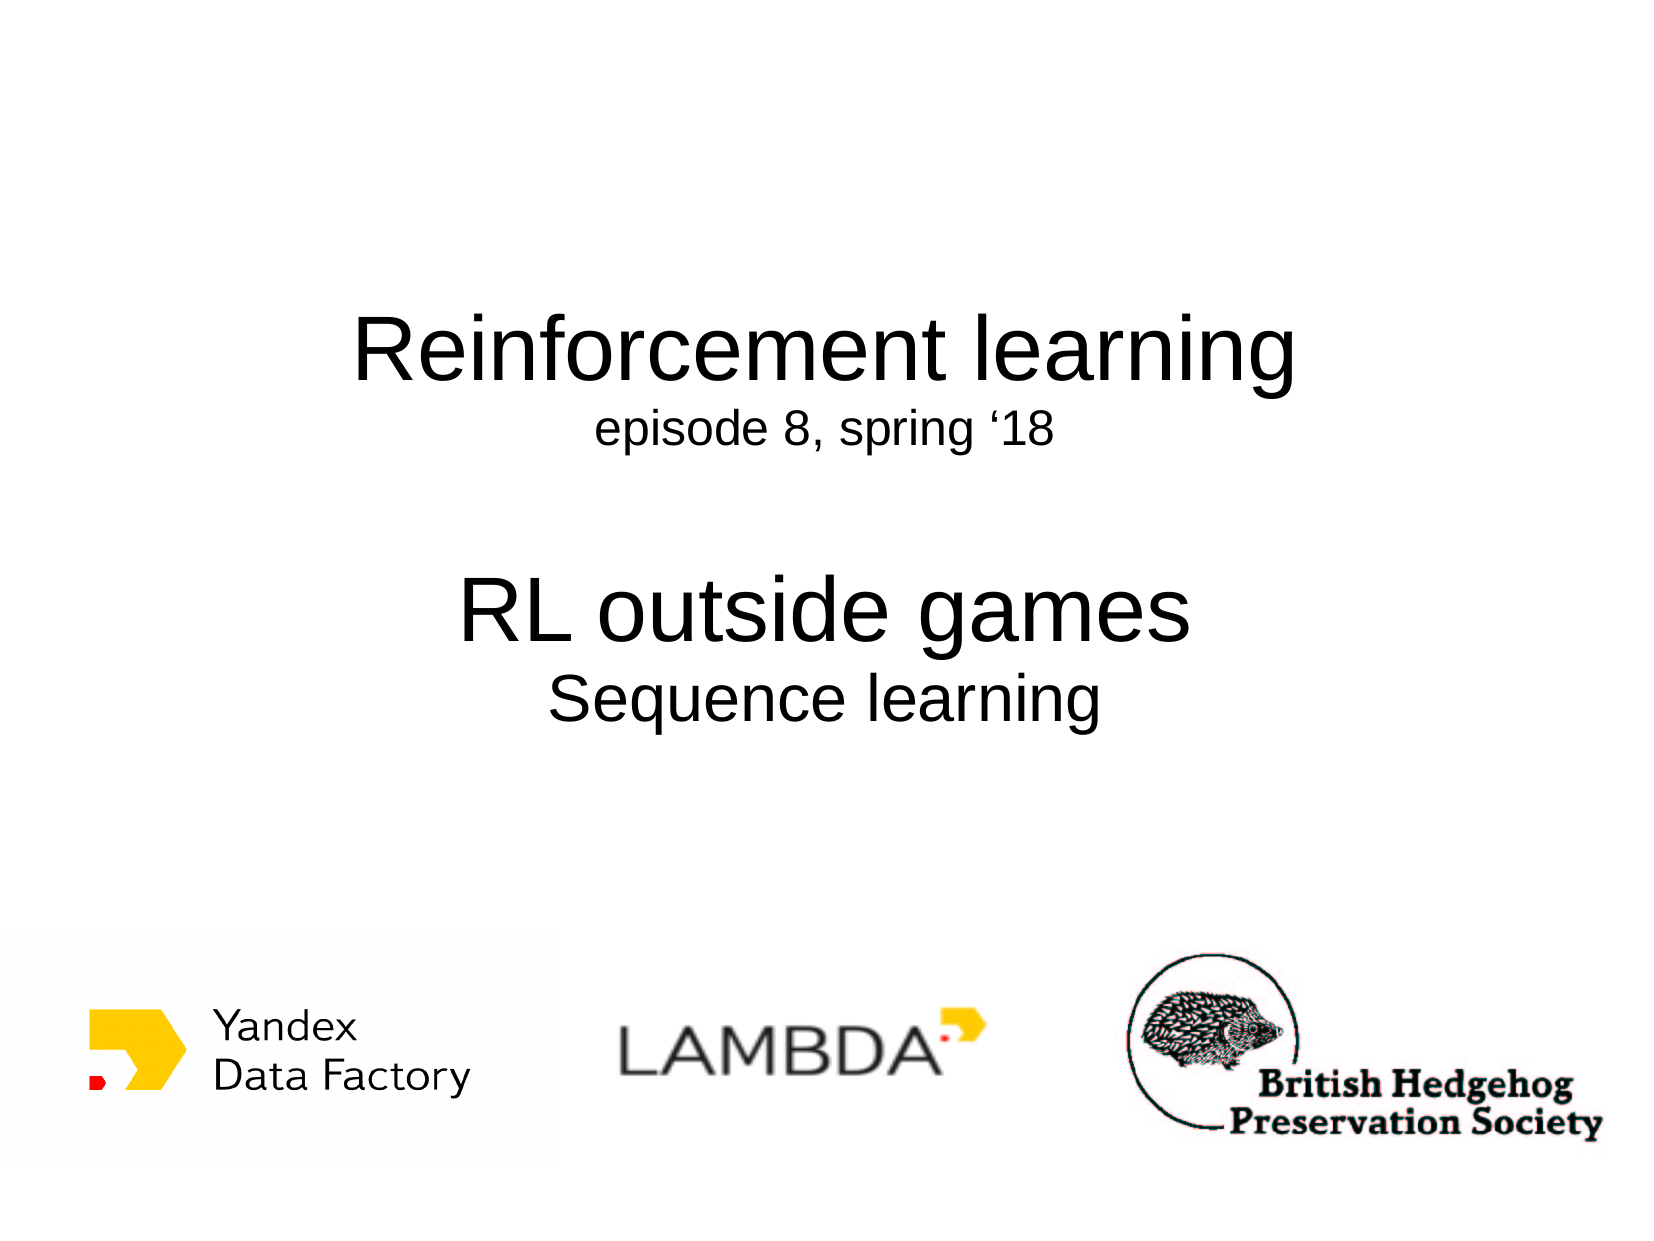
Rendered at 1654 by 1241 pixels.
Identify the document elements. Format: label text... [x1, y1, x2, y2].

picture [0, 929, 556, 1171]
picture [585, 872, 1006, 1213]
text_box Reinforcement learning episode 8, spring ‘18 RL outside games Sequence learning [0, 297, 1654, 737]
picture [1050, 869, 1654, 1241]
